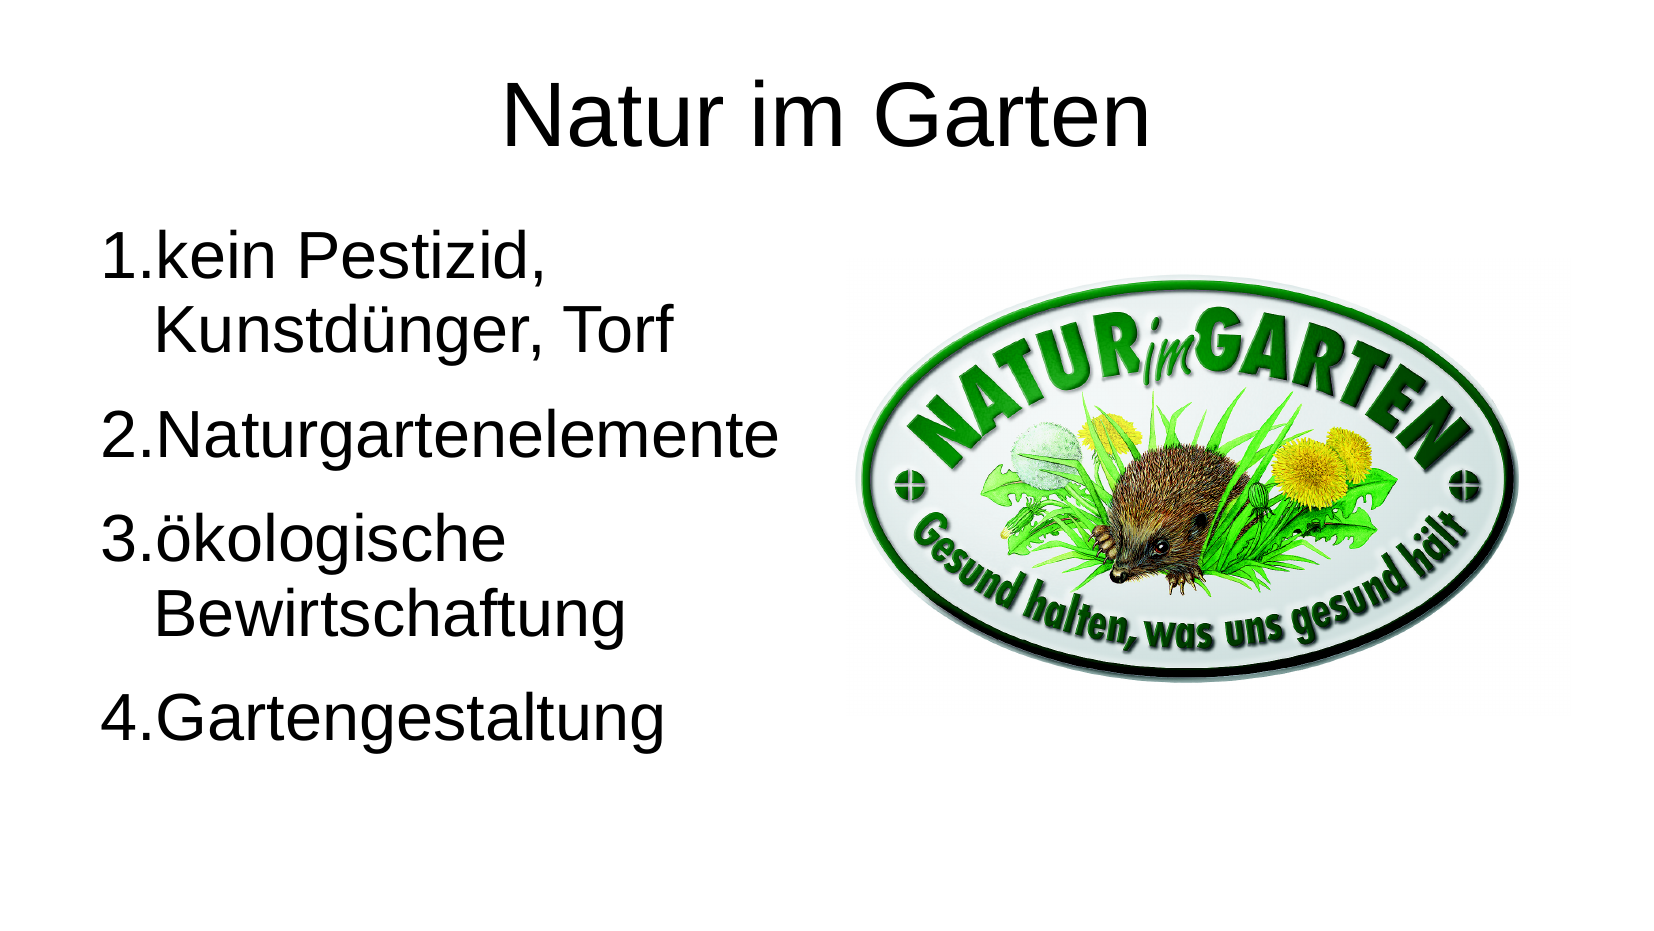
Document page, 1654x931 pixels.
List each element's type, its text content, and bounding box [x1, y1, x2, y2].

title Natur im Garten [82, 37, 1571, 193]
picture [846, 258, 1571, 716]
list kein Pestizid, Kunstdünger, Torf Naturgartenelemente ökologische Bewirtschaftung Gartengestaltung [82, 217, 809, 758]
